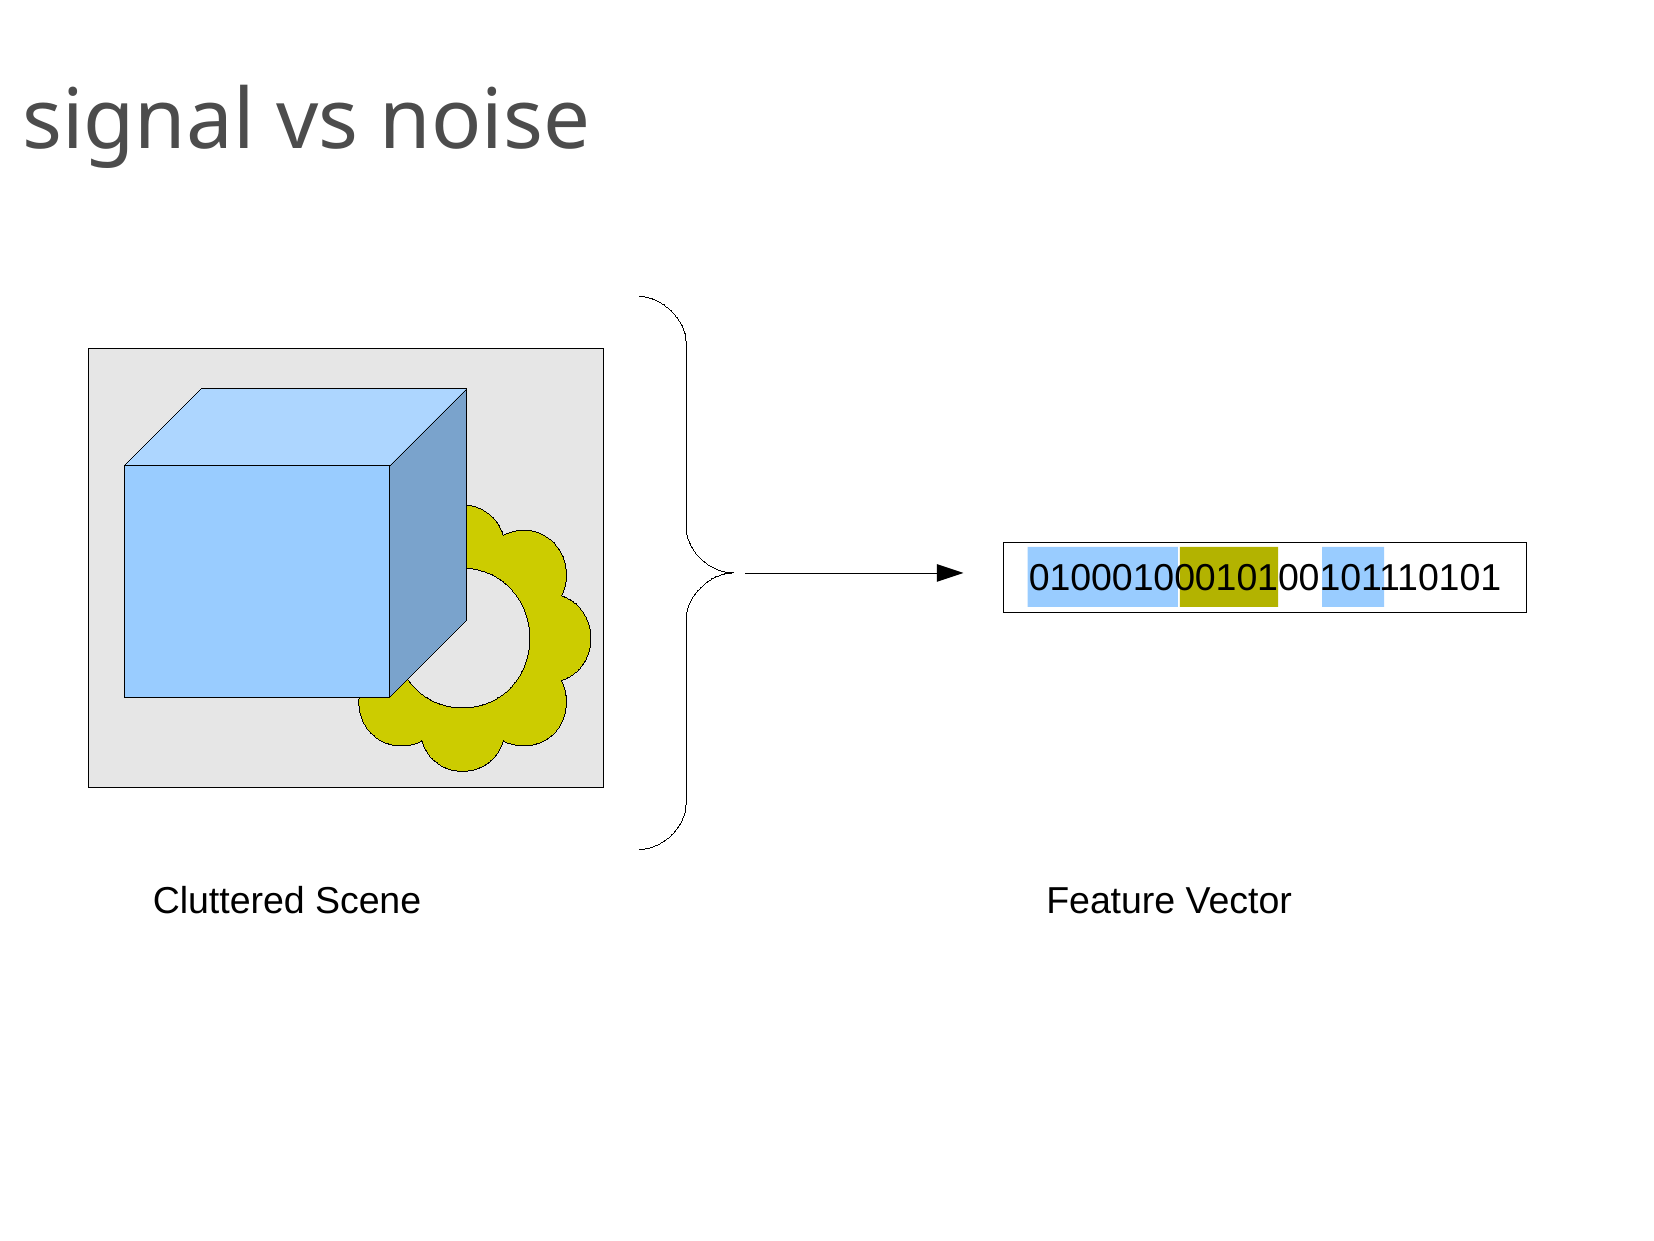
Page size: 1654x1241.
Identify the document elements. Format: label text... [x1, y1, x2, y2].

text_box [88, 348, 604, 788]
text_box Feature Vector [1031, 872, 1557, 930]
text_box 01000100010100101110101 [1003, 542, 1527, 613]
title signal vs noise [22, 19, 1654, 213]
text_box Cluttered Scene [138, 872, 664, 930]
